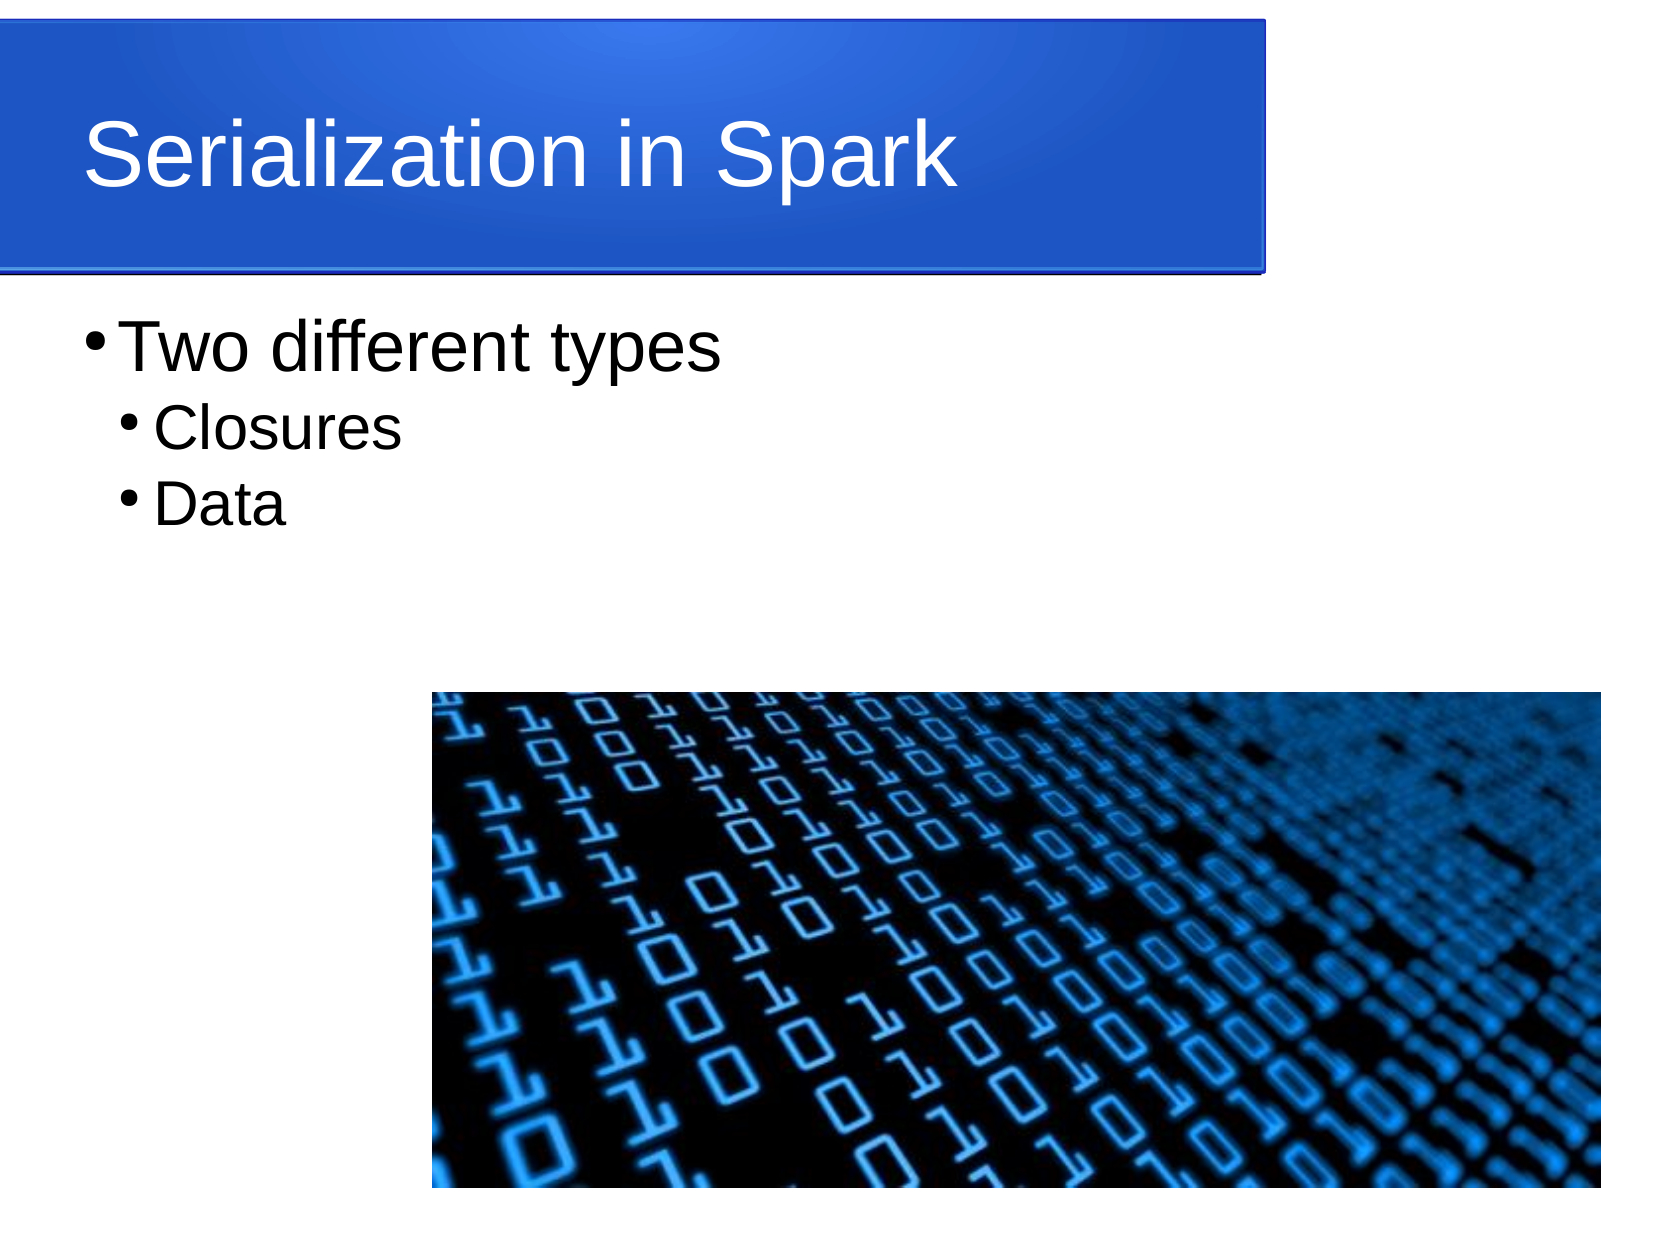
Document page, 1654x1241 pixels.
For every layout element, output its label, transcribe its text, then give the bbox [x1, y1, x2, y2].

picture [432, 692, 1601, 1188]
picture [0, 17, 1269, 282]
text_box Serialization in Spark [82, 47, 1234, 252]
text_box Two different types Closures Data [82, 299, 1571, 1019]
